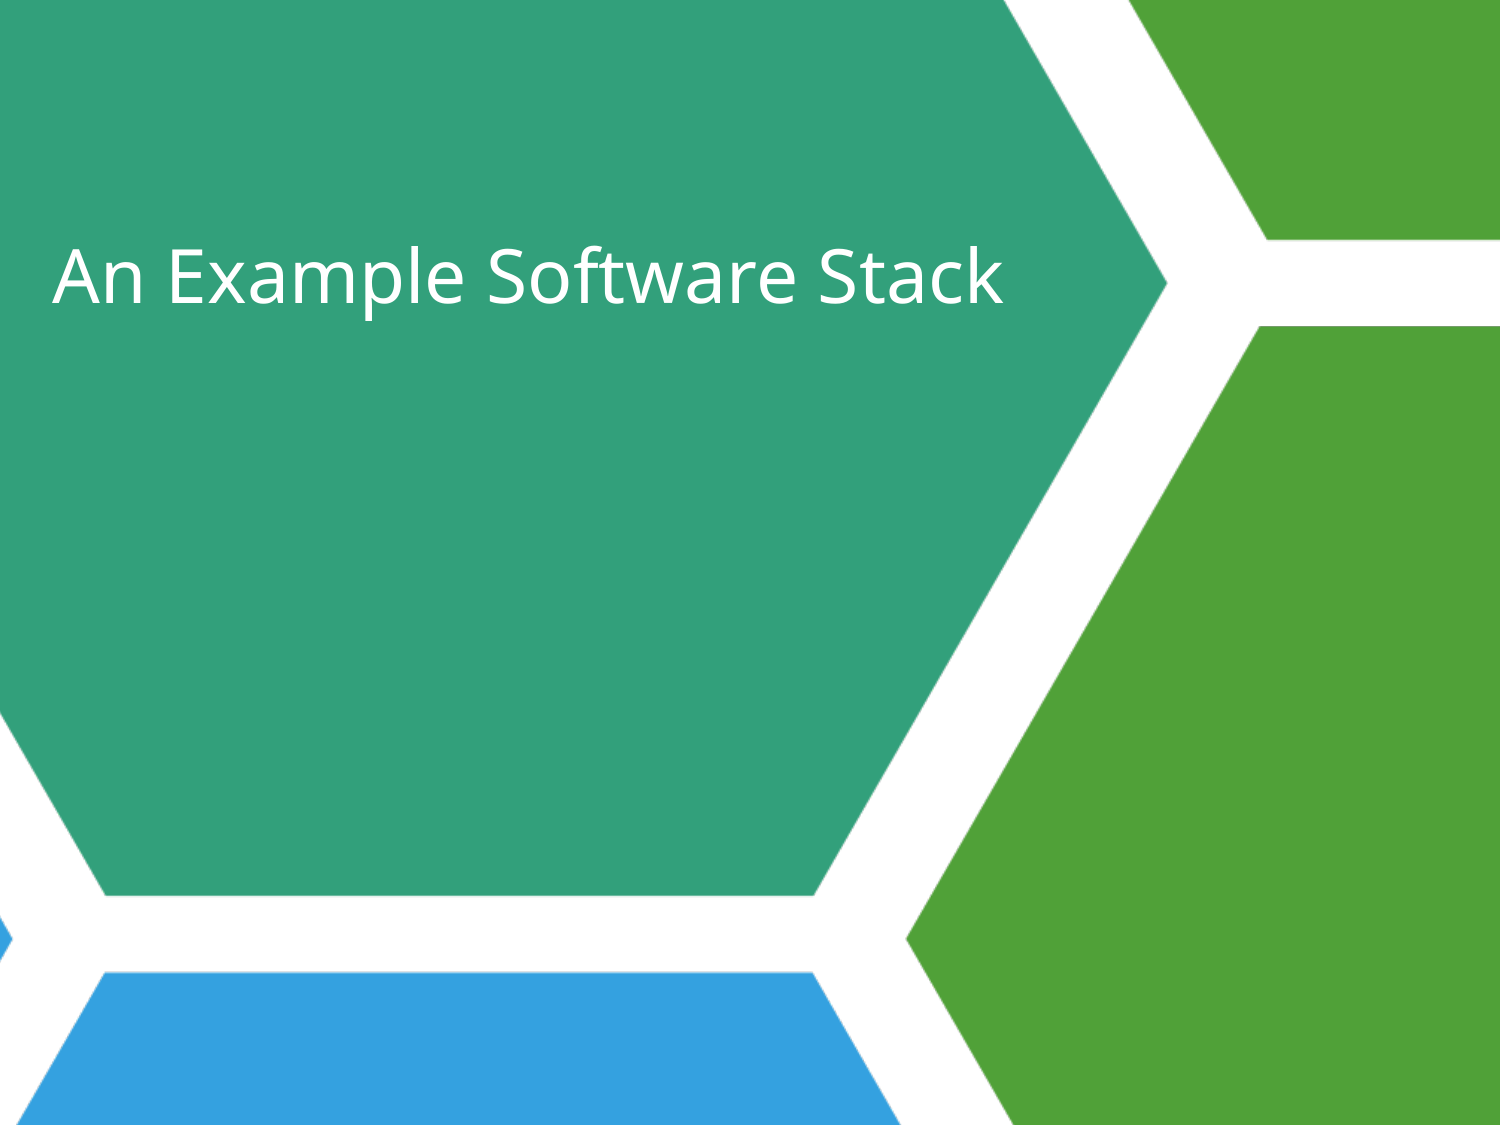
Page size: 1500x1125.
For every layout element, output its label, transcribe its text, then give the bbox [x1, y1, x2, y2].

title An Example Software Stack [52, 147, 1099, 401]
picture [0, 0, 1500, 1125]
